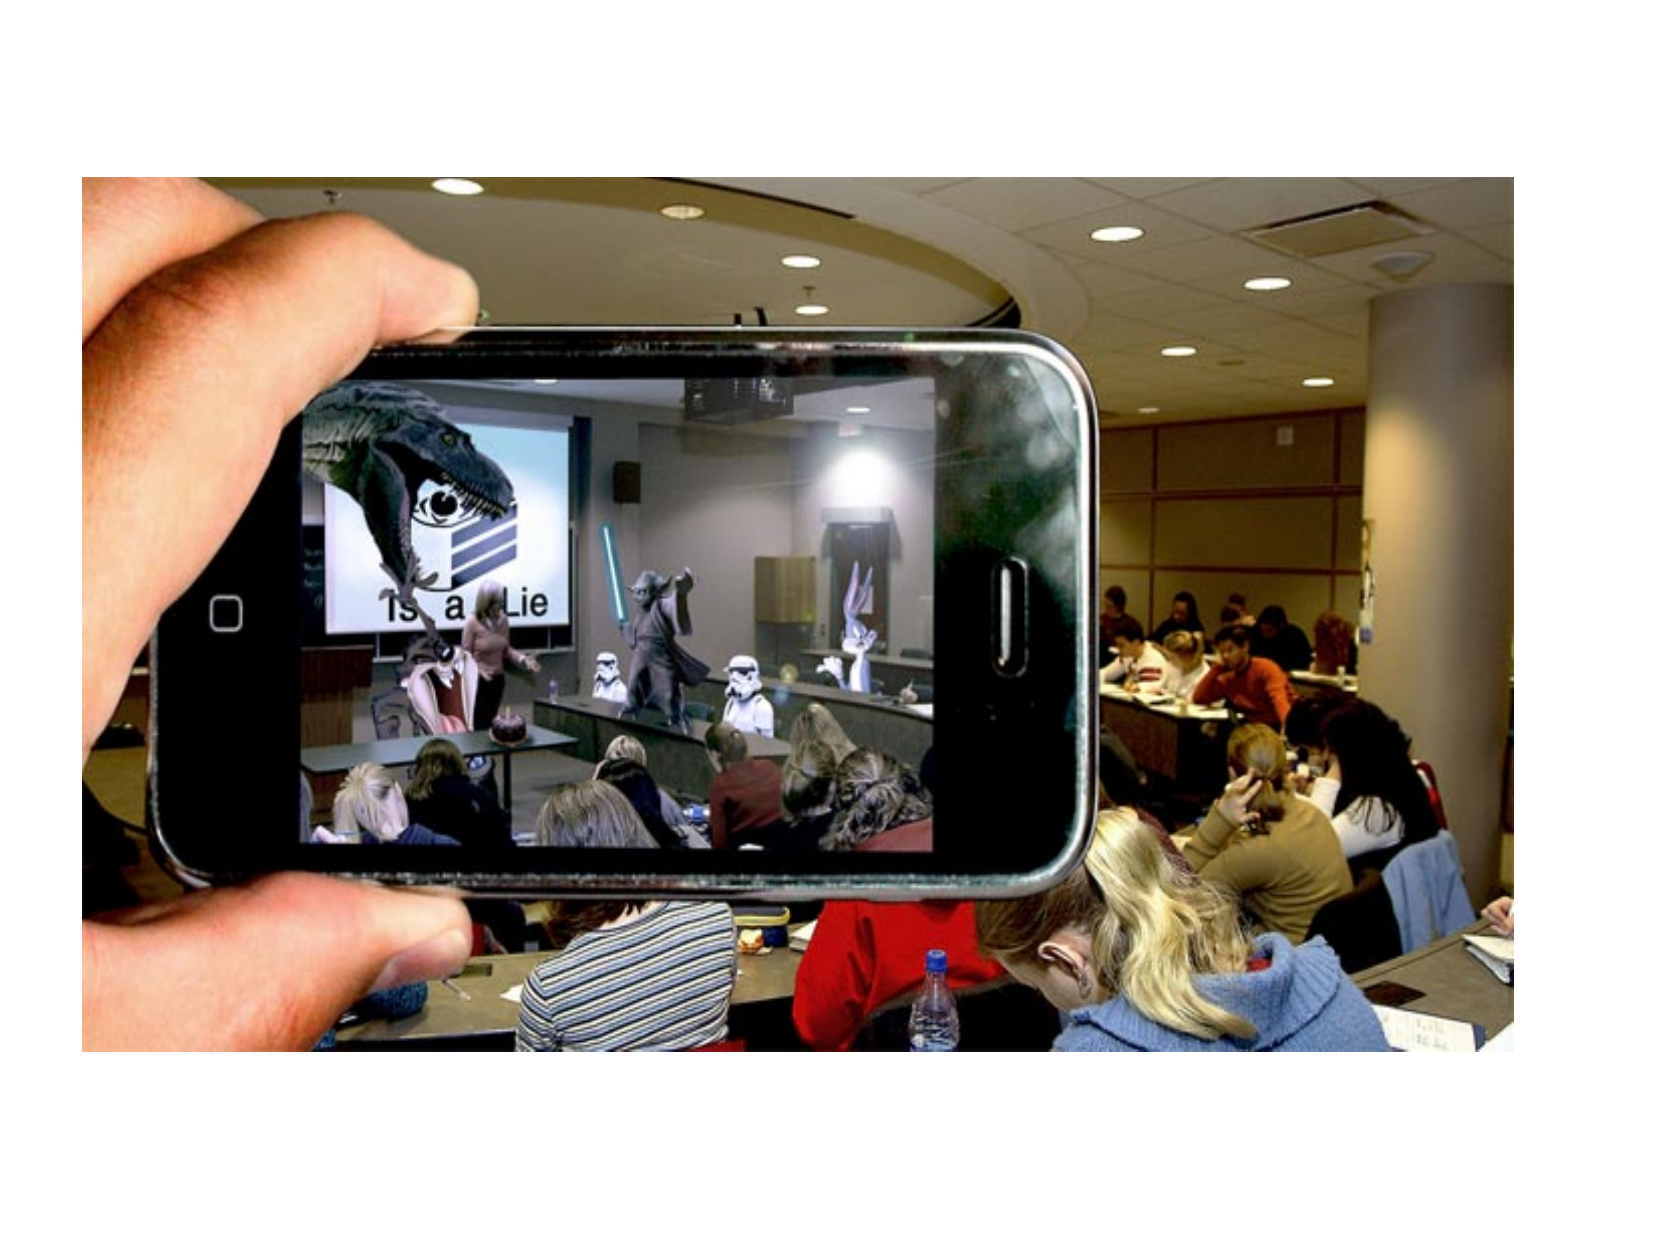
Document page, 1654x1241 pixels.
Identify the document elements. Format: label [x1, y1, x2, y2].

picture [82, 177, 1514, 1052]
